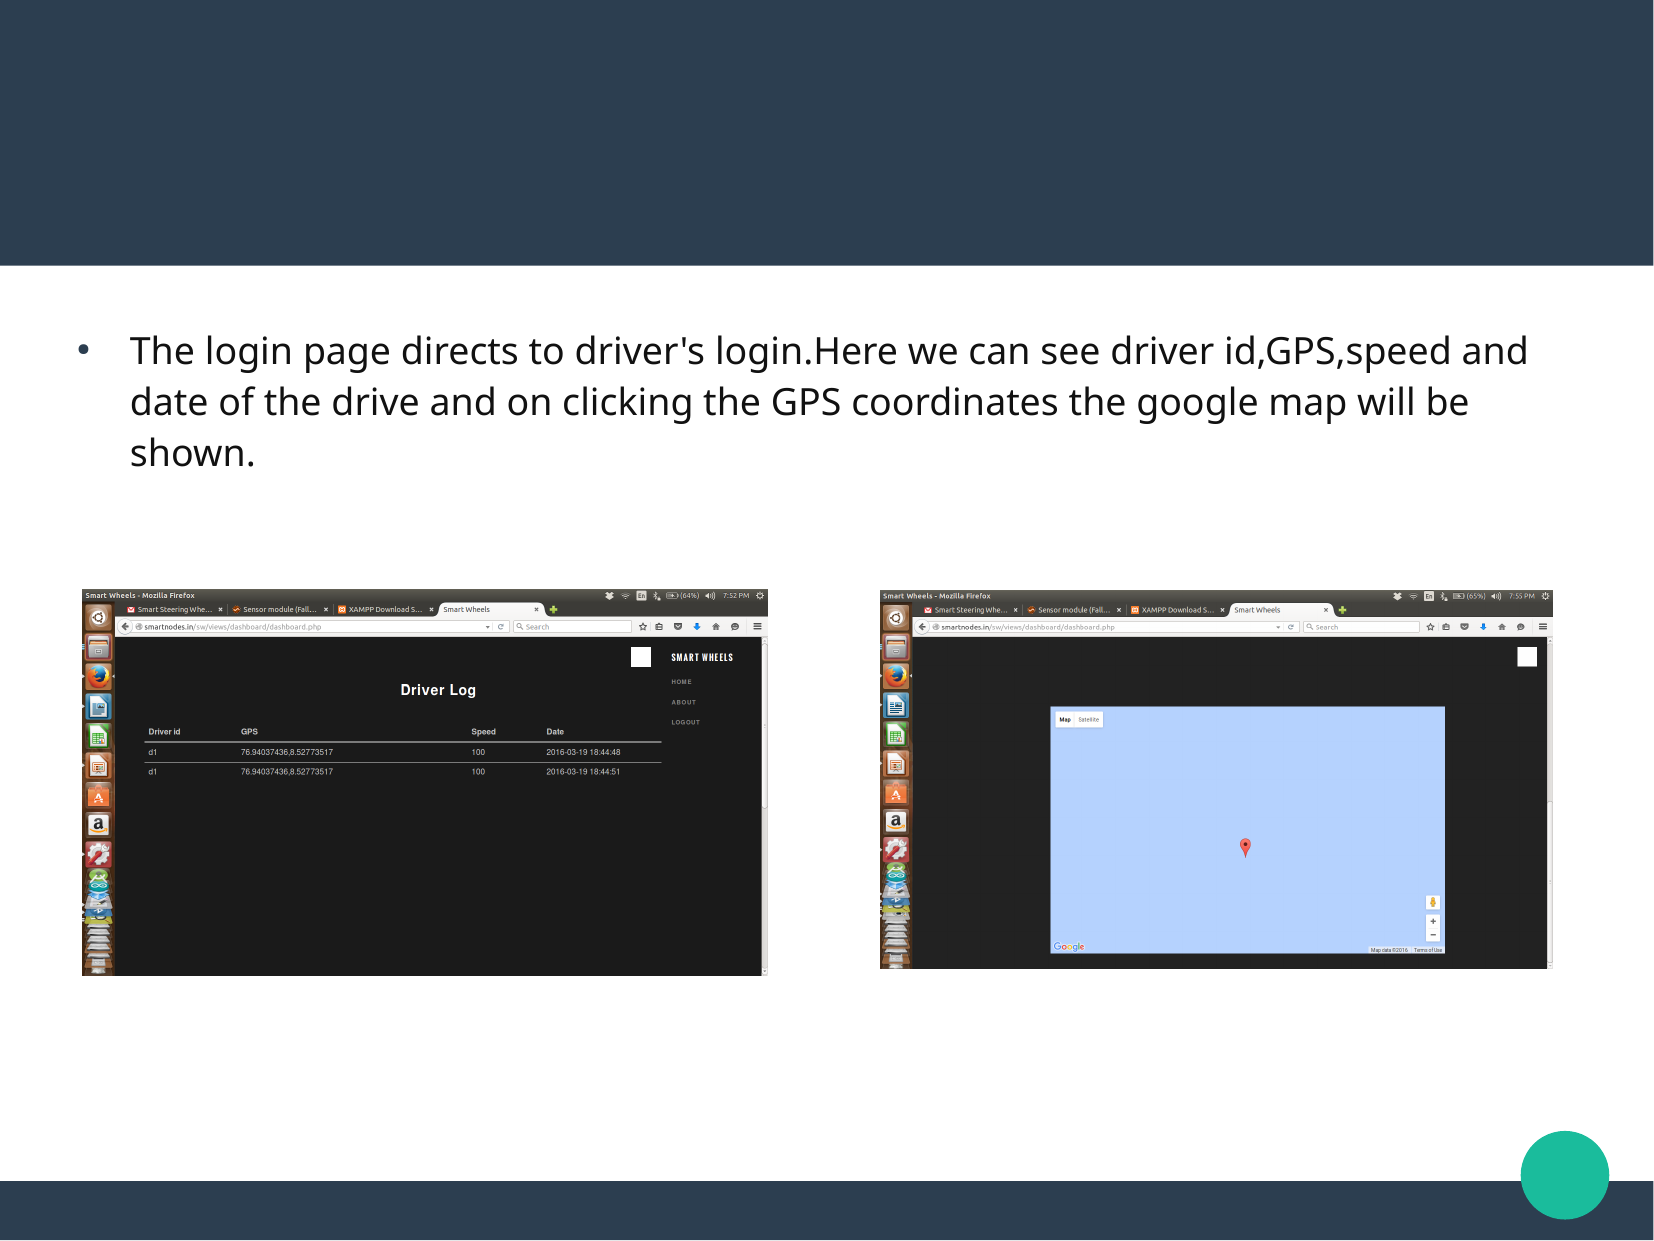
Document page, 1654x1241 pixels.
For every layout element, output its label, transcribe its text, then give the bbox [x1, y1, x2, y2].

picture [82, 589, 768, 976]
picture [880, 590, 1553, 969]
list The login page directs to driver's login.Here we can see driver id,GPS,speed and date of the drive and on clicking the GPS coordinates the google map will be shown. [59, 324, 1595, 1152]
